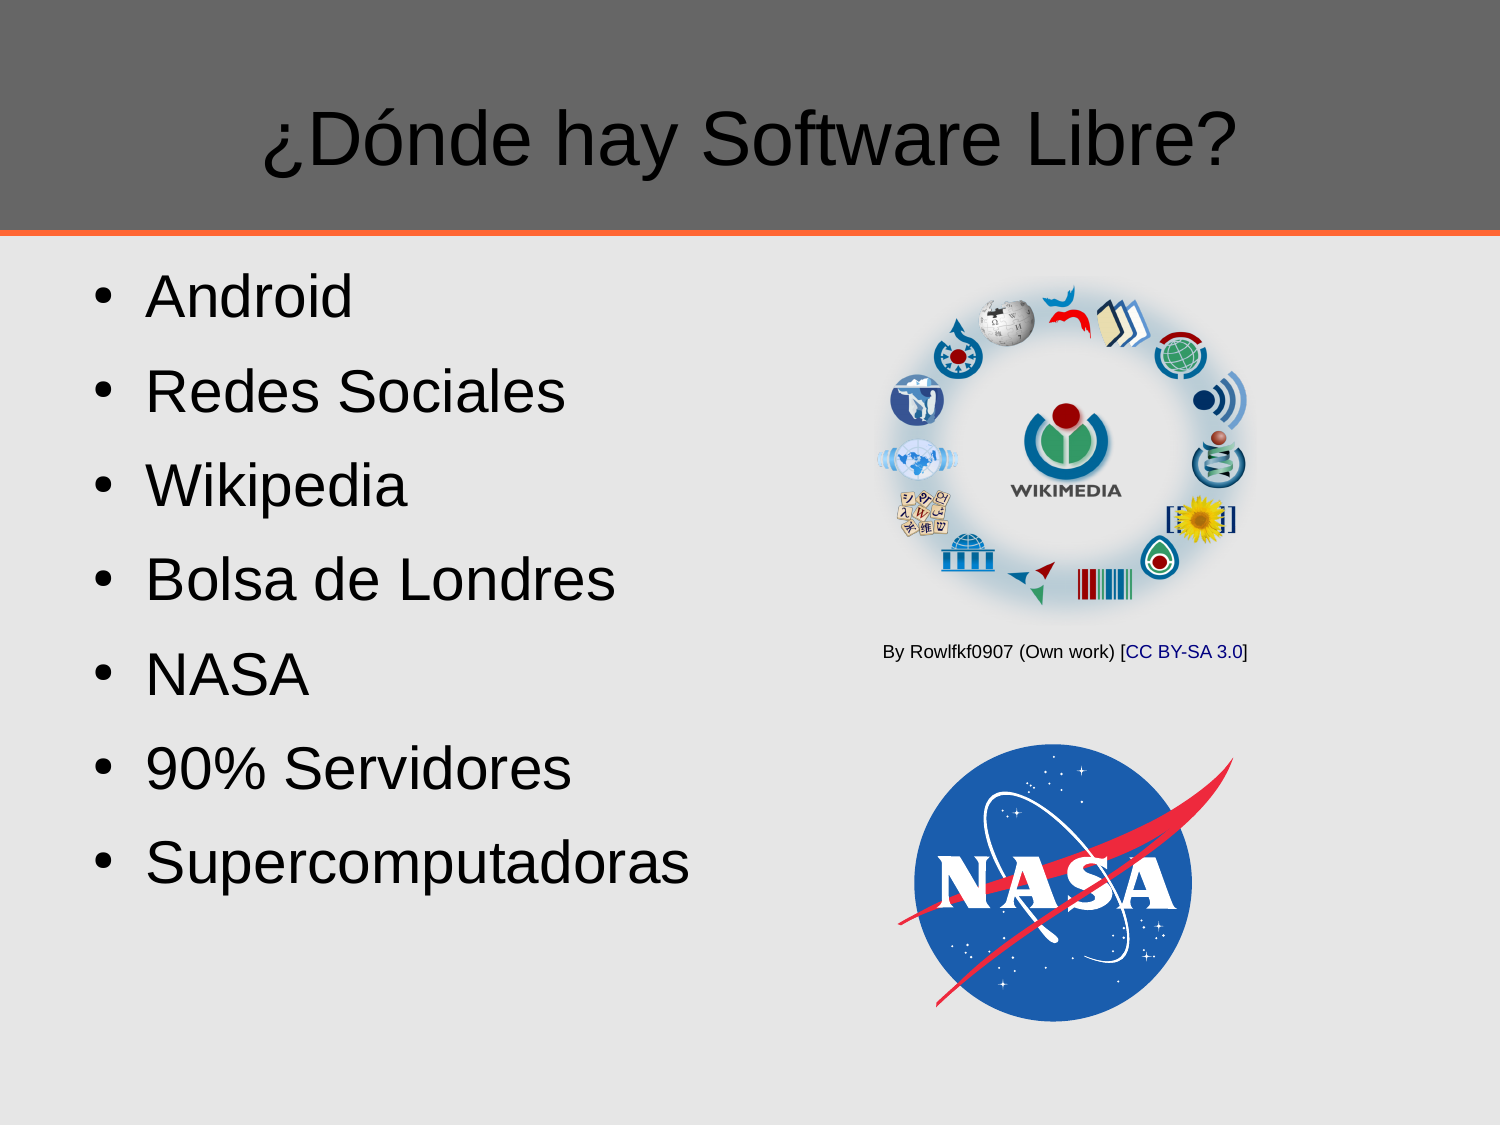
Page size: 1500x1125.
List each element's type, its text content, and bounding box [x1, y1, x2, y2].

picture [894, 741, 1237, 1025]
text_box By Rowlfkf0907 (Own work) [CC BY-SA 3.0] [814, 634, 1316, 689]
list Android Redes Sociales Wikipedia Bolsa de Londres NASA 90% Servidores Supercomputadoras [75, 263, 1425, 916]
picture [874, 276, 1257, 626]
title ¿Dónde hay Software Libre? [75, 44, 1425, 233]
